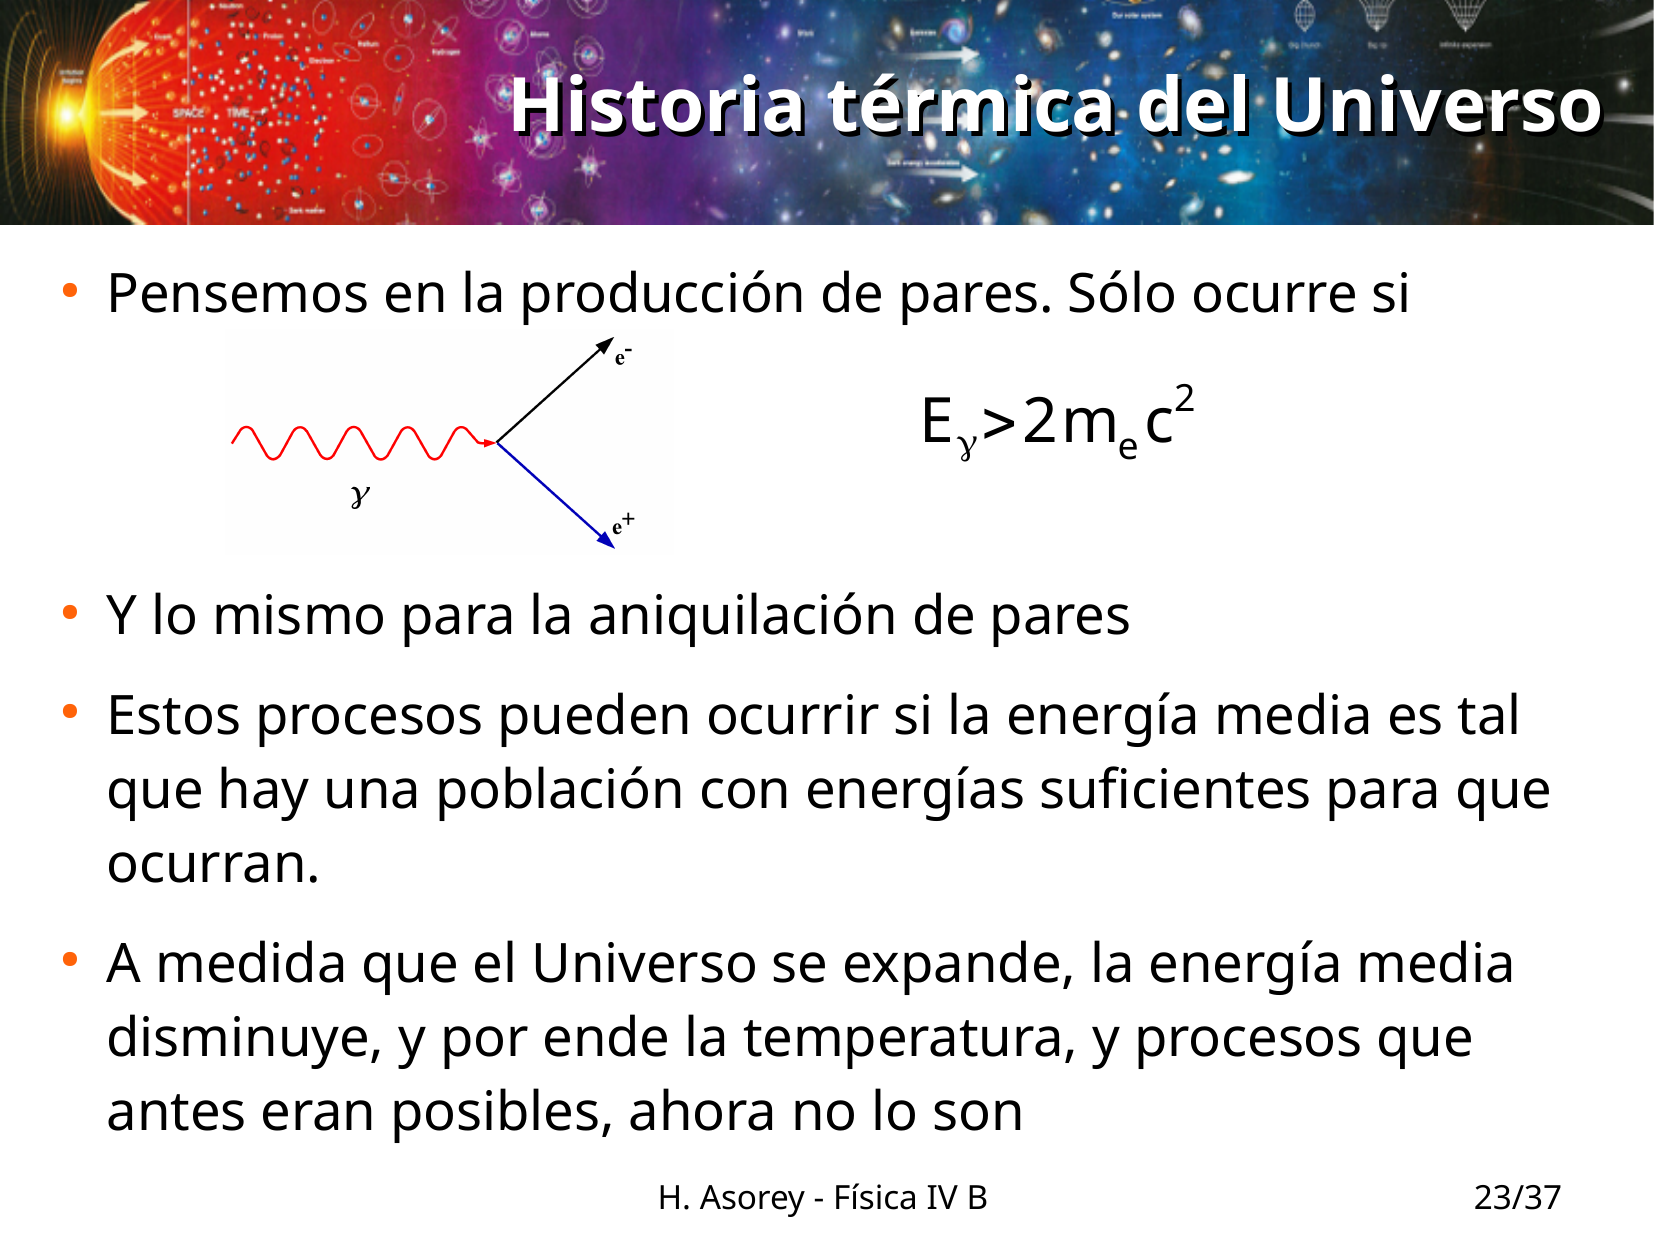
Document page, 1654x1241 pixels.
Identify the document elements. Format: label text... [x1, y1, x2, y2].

chart [913, 375, 1201, 470]
list Pensemos en la producción de pares. Sólo ocurre si Y lo mismo para la aniquilación de pares Estos procesos pueden ocurrir si la energía media es tal que hay una población con energías suficientes para que ocurran. A medida que el Universo se expande, la energía media disminuye, y por ende la temperatura, y procesos que antes eran posibles, ahora no lo son [45, 255, 1606, 1156]
picture [225, 329, 674, 556]
picture [0, 0, 1654, 225]
title Historia térmica del Universo [45, 15, 1606, 191]
